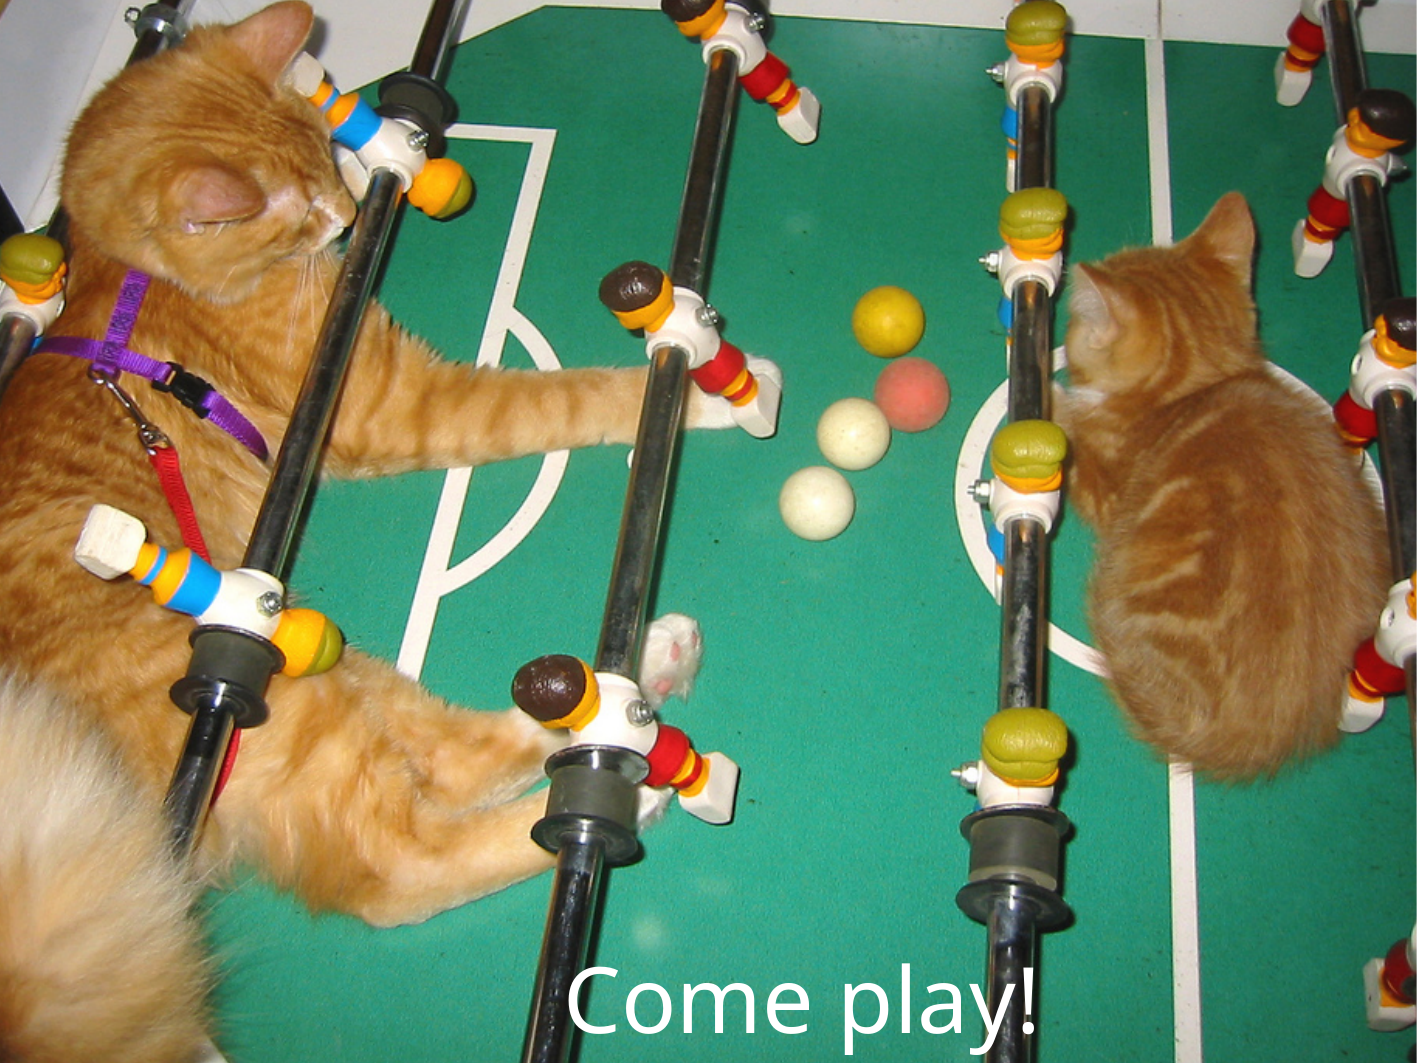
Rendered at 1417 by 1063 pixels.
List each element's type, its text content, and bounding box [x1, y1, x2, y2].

text_box Come play! [529, 934, 1075, 1063]
picture [0, 0, 1417, 1063]
